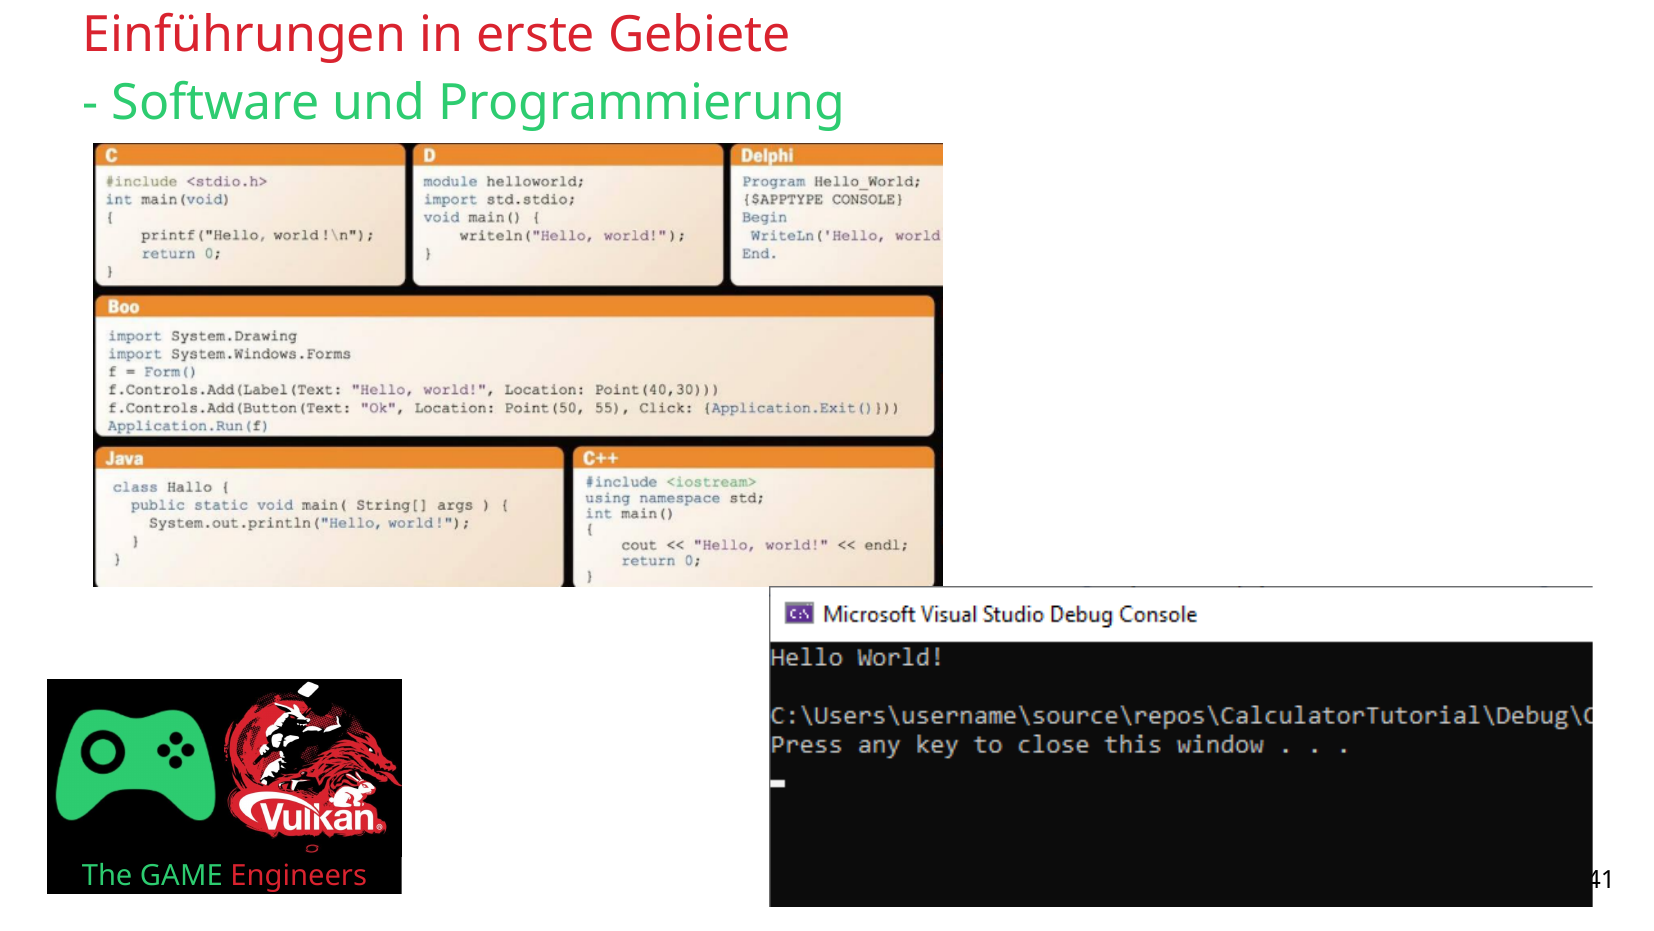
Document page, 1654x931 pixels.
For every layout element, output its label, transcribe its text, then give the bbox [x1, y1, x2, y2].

picture [47, 679, 402, 857]
title Einführungen in erste Gebiete - Software und Programmierung [82, 7, 1571, 125]
picture [93, 143, 1593, 907]
